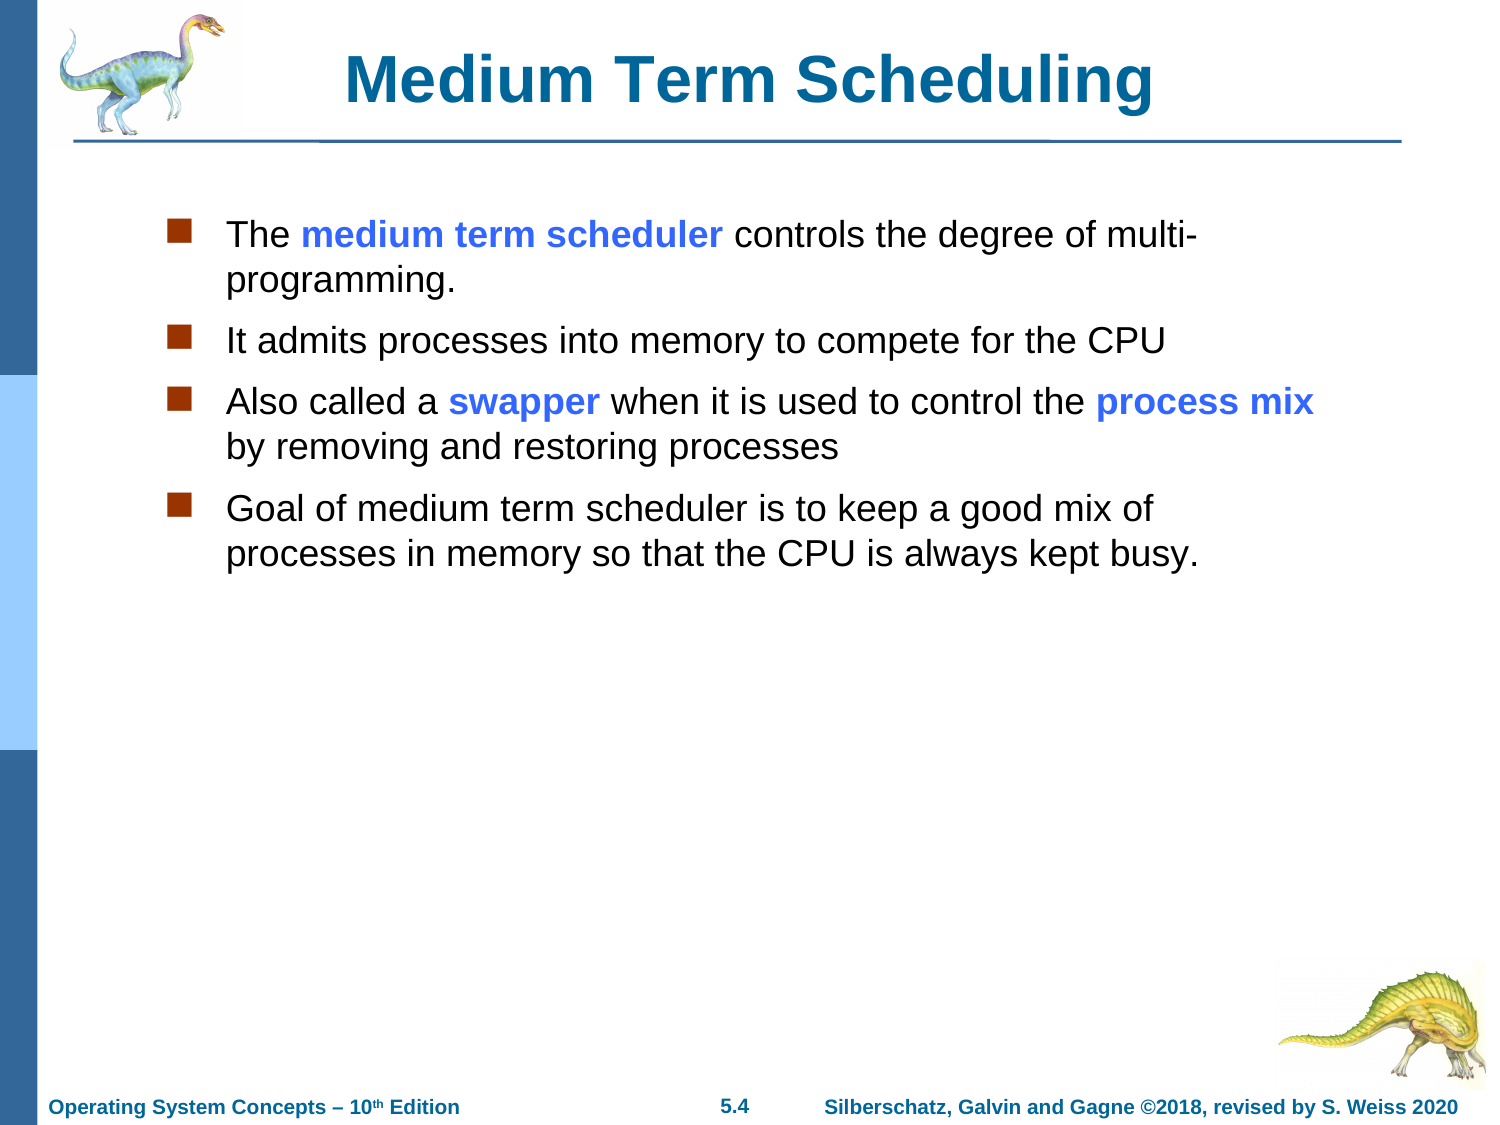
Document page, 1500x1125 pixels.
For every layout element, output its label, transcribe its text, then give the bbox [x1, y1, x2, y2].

text_box The medium term scheduler controls the degree of multi-programming. It admits processes into memory to compete for the CPU Also called a swapper when it is used to control the process mix by removing and restoring processes Goal of medium term scheduler is to keep a good mix of processes in memory so that the CPU is always kept busy. [155, 202, 1351, 946]
picture [46, 0, 243, 149]
text_box Medium Term Scheduling [75, 28, 1426, 124]
picture [1275, 959, 1486, 1090]
picture [1141, 1099, 1149, 1104]
